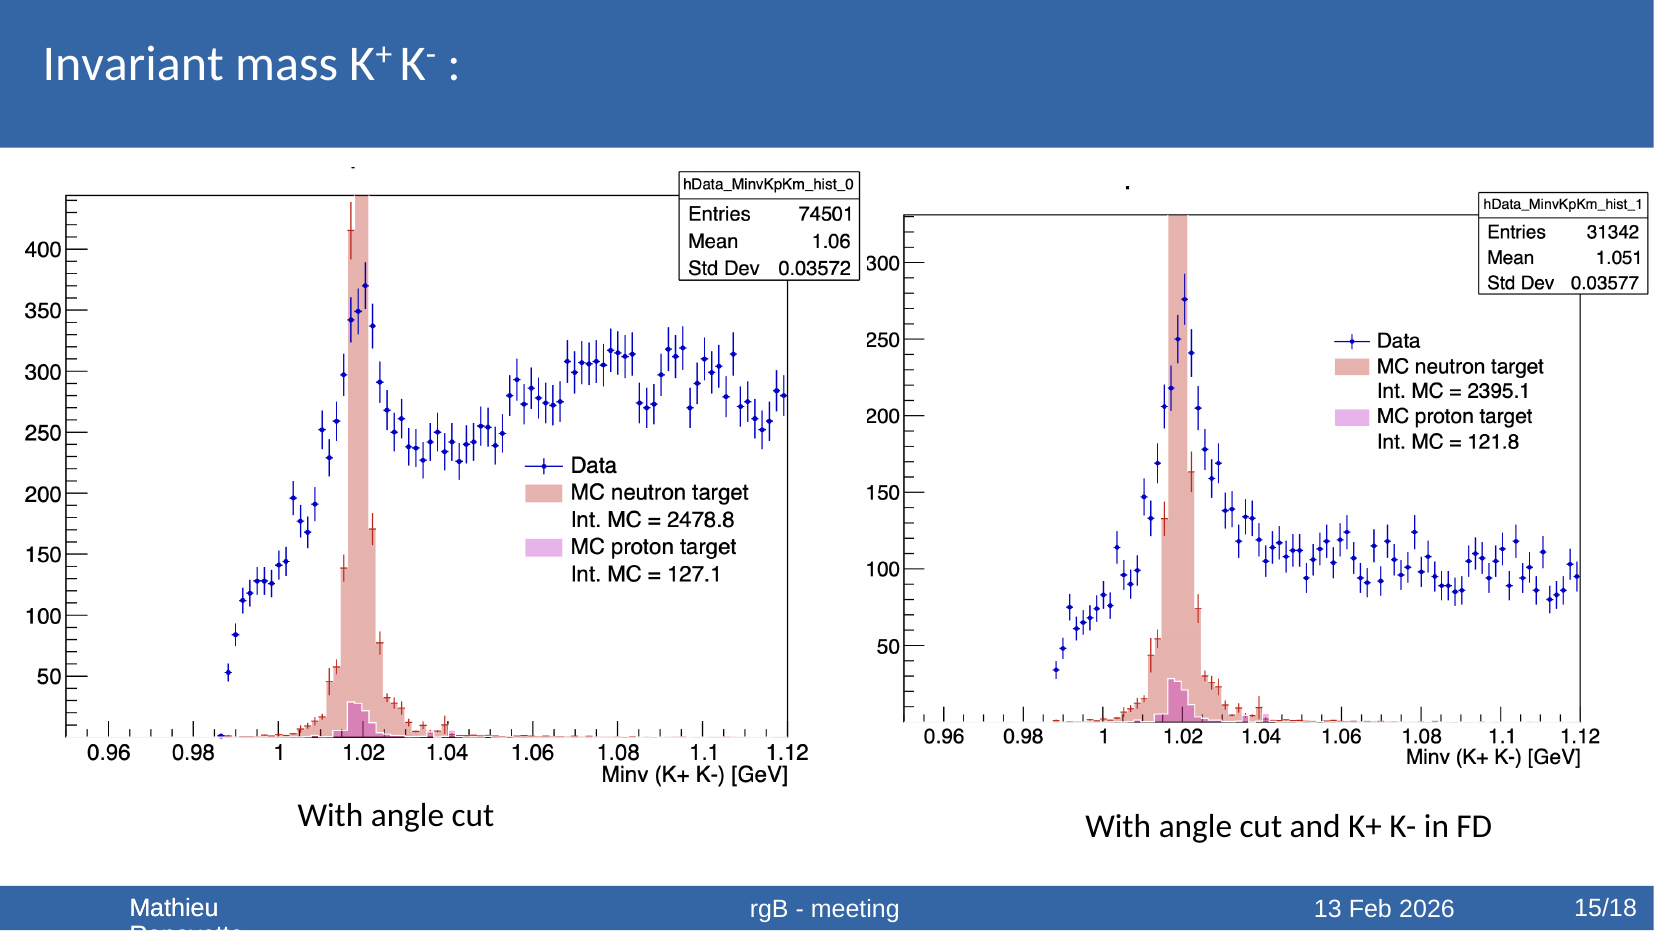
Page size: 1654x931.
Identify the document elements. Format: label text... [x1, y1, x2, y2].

text_box [226, 885, 1654, 931]
text_box 13 Feb 2026 [1299, 887, 1536, 931]
text_box With angle cut [282, 797, 520, 842]
text_box With angle cut and K+ K- in FD [1070, 796, 1528, 852]
text_box [0, 885, 131, 931]
text_box 15/18 [1559, 885, 1654, 930]
picture [16, 167, 1654, 797]
text_box Mathieu Ronayette [114, 885, 355, 929]
text_box [0, 0, 1654, 148]
text_box rgB - meeting [734, 887, 953, 931]
text_box Invariant mass K+ K- : [27, 32, 1640, 110]
